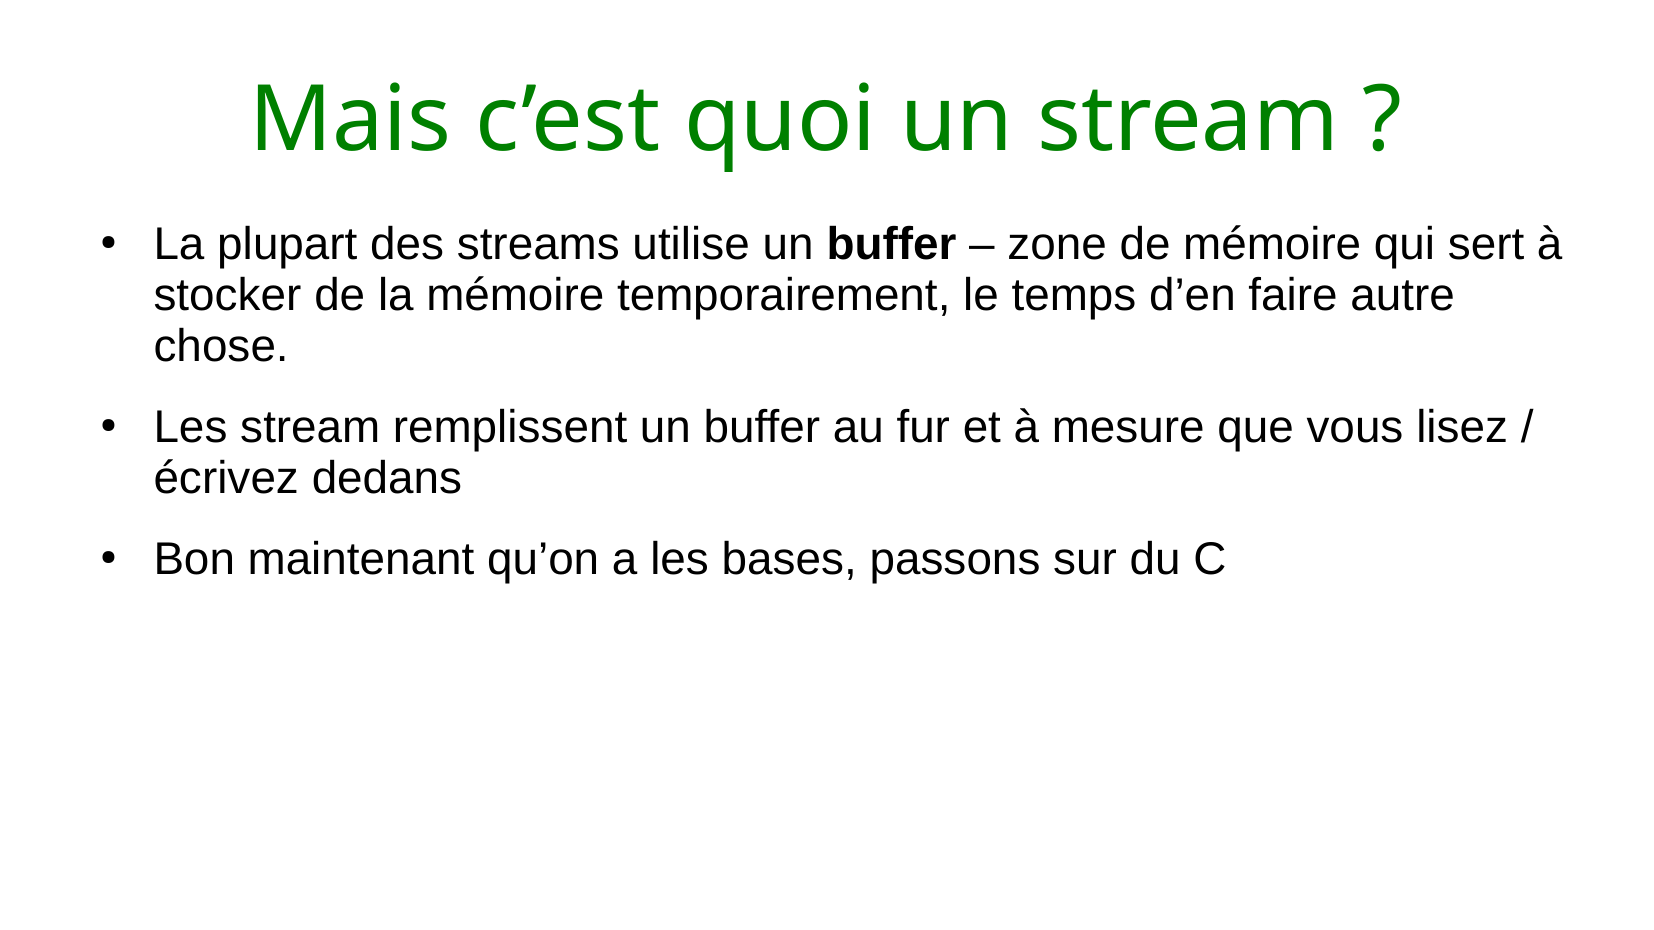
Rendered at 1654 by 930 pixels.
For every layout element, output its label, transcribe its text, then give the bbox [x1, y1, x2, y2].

title Mais c’est quoi un stream ? [82, 37, 1571, 193]
list La plupart des streams utilise un buffer – zone de mémoire qui sert à stocker de la mémoire temporairement, le temps d’en faire autre chose. Les stream remplissent un buffer au fur et à mesure que vous lisez / écrivez dedans Bon maintenant qu’on a les bases, passons sur du C [82, 217, 1571, 757]
